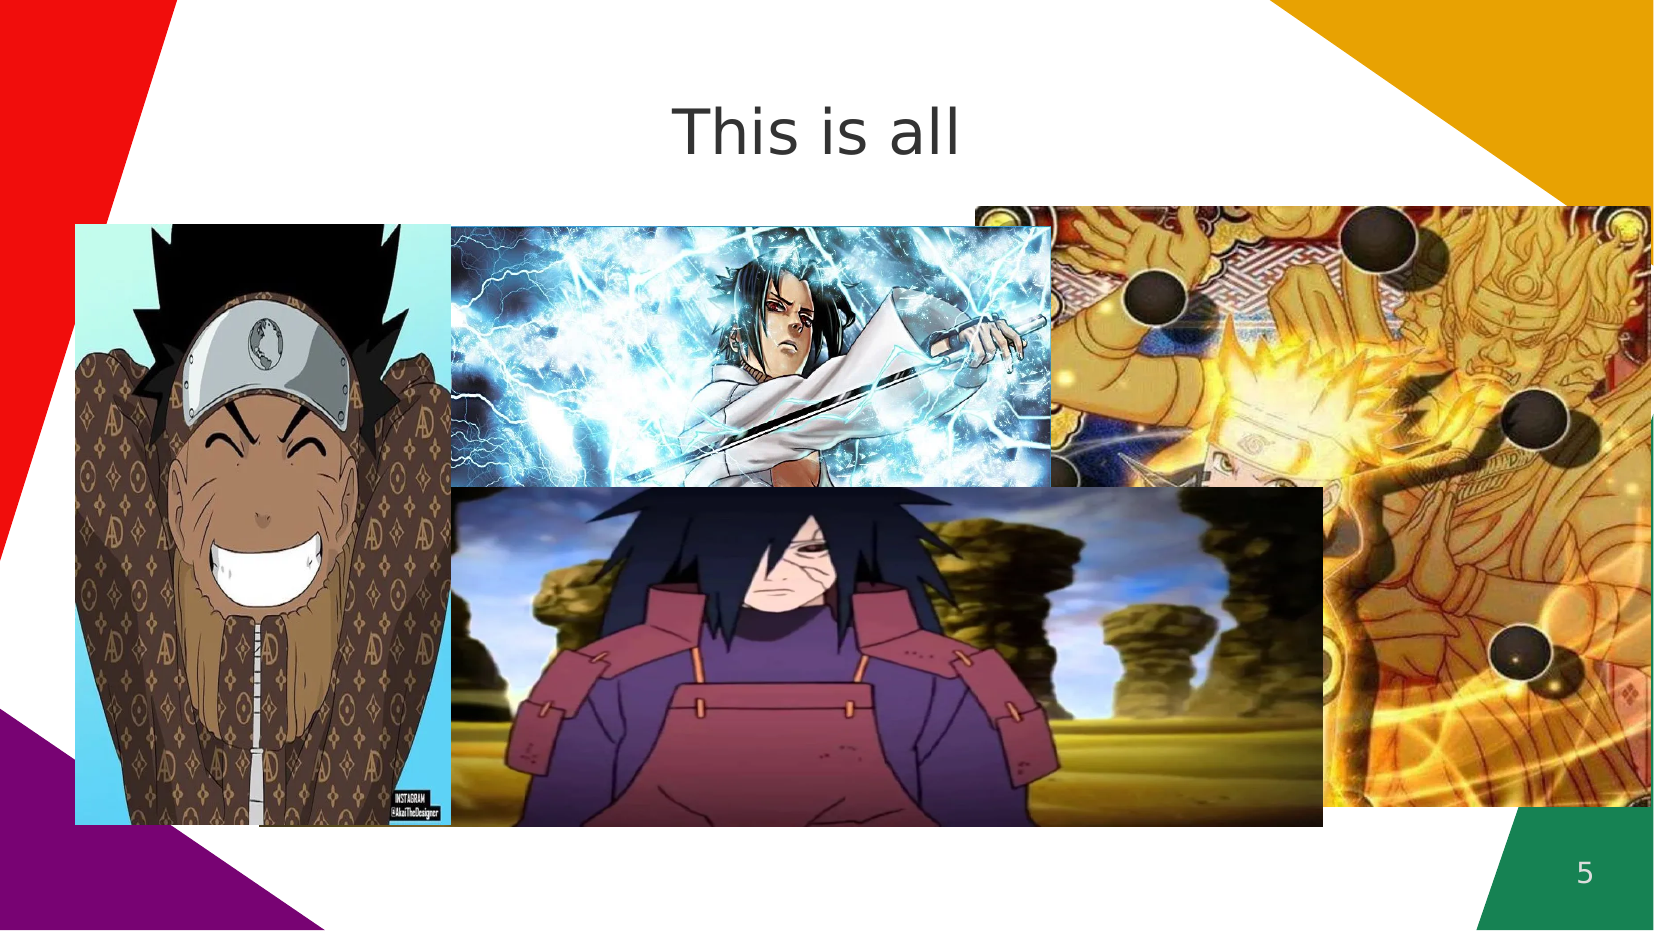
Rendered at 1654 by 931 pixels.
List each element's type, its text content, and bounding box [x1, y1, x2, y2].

title This is all [118, 59, 1536, 207]
picture [75, 206, 1651, 827]
